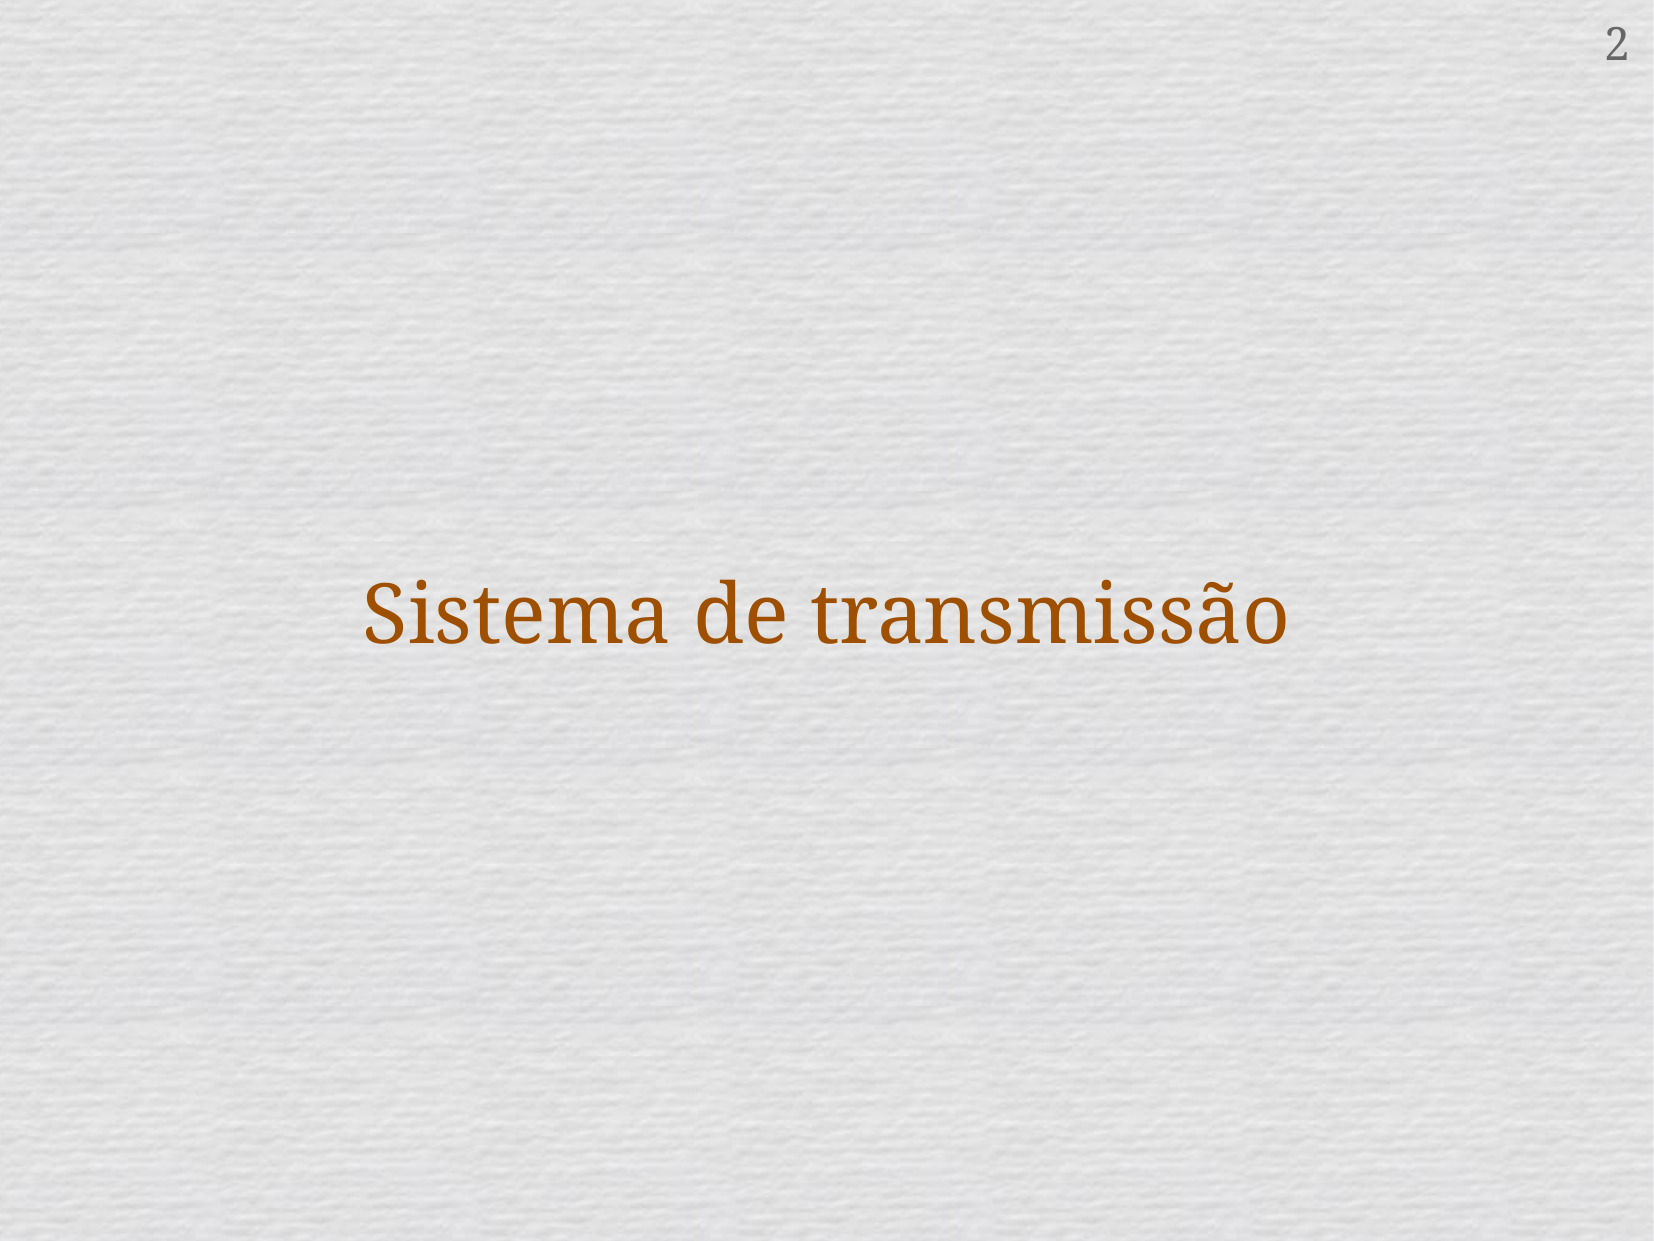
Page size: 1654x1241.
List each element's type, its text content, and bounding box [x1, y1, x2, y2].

picture [0, 0, 1654, 1241]
title Sistema de transmissão [59, 29, 1595, 1196]
